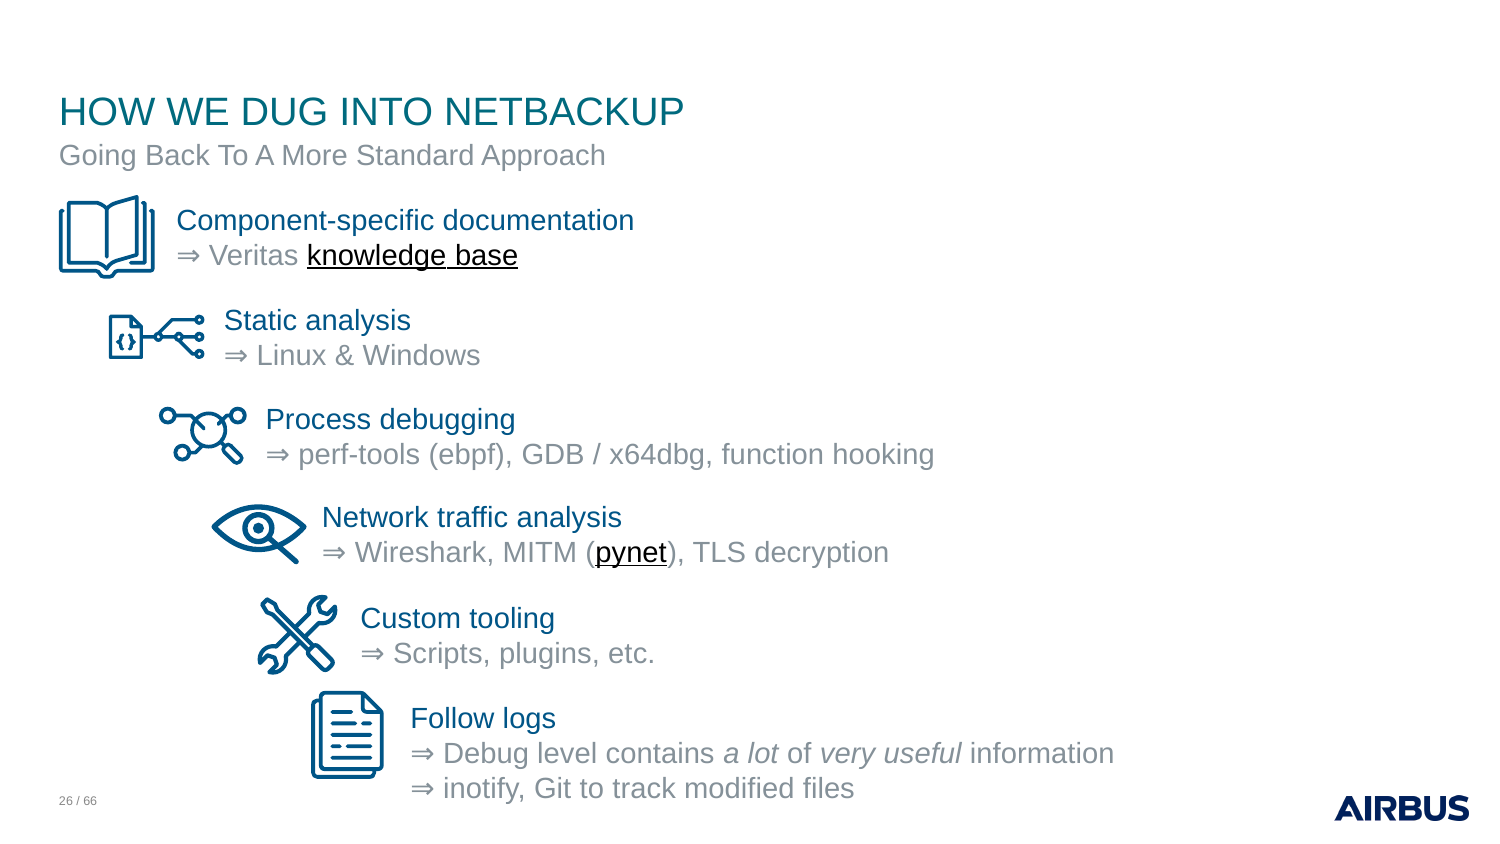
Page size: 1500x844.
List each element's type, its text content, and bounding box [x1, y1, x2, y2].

text_box [108, 314, 205, 359]
text_box Process debugging ⇒ perf-tools (ebpf), GDB / x64dbg, function hooking [250, 387, 1337, 486]
text_box Component-specific documentation ⇒ Veritas knowledge base [161, 186, 1441, 287]
title HOW WE DUG INTO NETBACKUP Going Back To A More Standard Approach [58, 80, 1441, 192]
text_box Follow logs ⇒ Debug level contains a lot of very useful information ⇒ inotify, Git to track modified files [395, 684, 1337, 820]
text_box [158, 406, 247, 465]
text_box Static analysis ⇒ Linux & Windows [208, 287, 1408, 387]
picture [1334, 795, 1469, 821]
text_box [211, 504, 307, 565]
text_box [58, 208, 155, 279]
text_box [66, 195, 147, 271]
text_box [257, 594, 338, 675]
text_box Custom tooling ⇒ Scripts, plugins, etc. [345, 584, 1249, 685]
text_box Network traffic analysis ⇒ Wireshark, MITM (pynet), TLS decryption [306, 483, 1294, 584]
text_box [311, 690, 384, 779]
